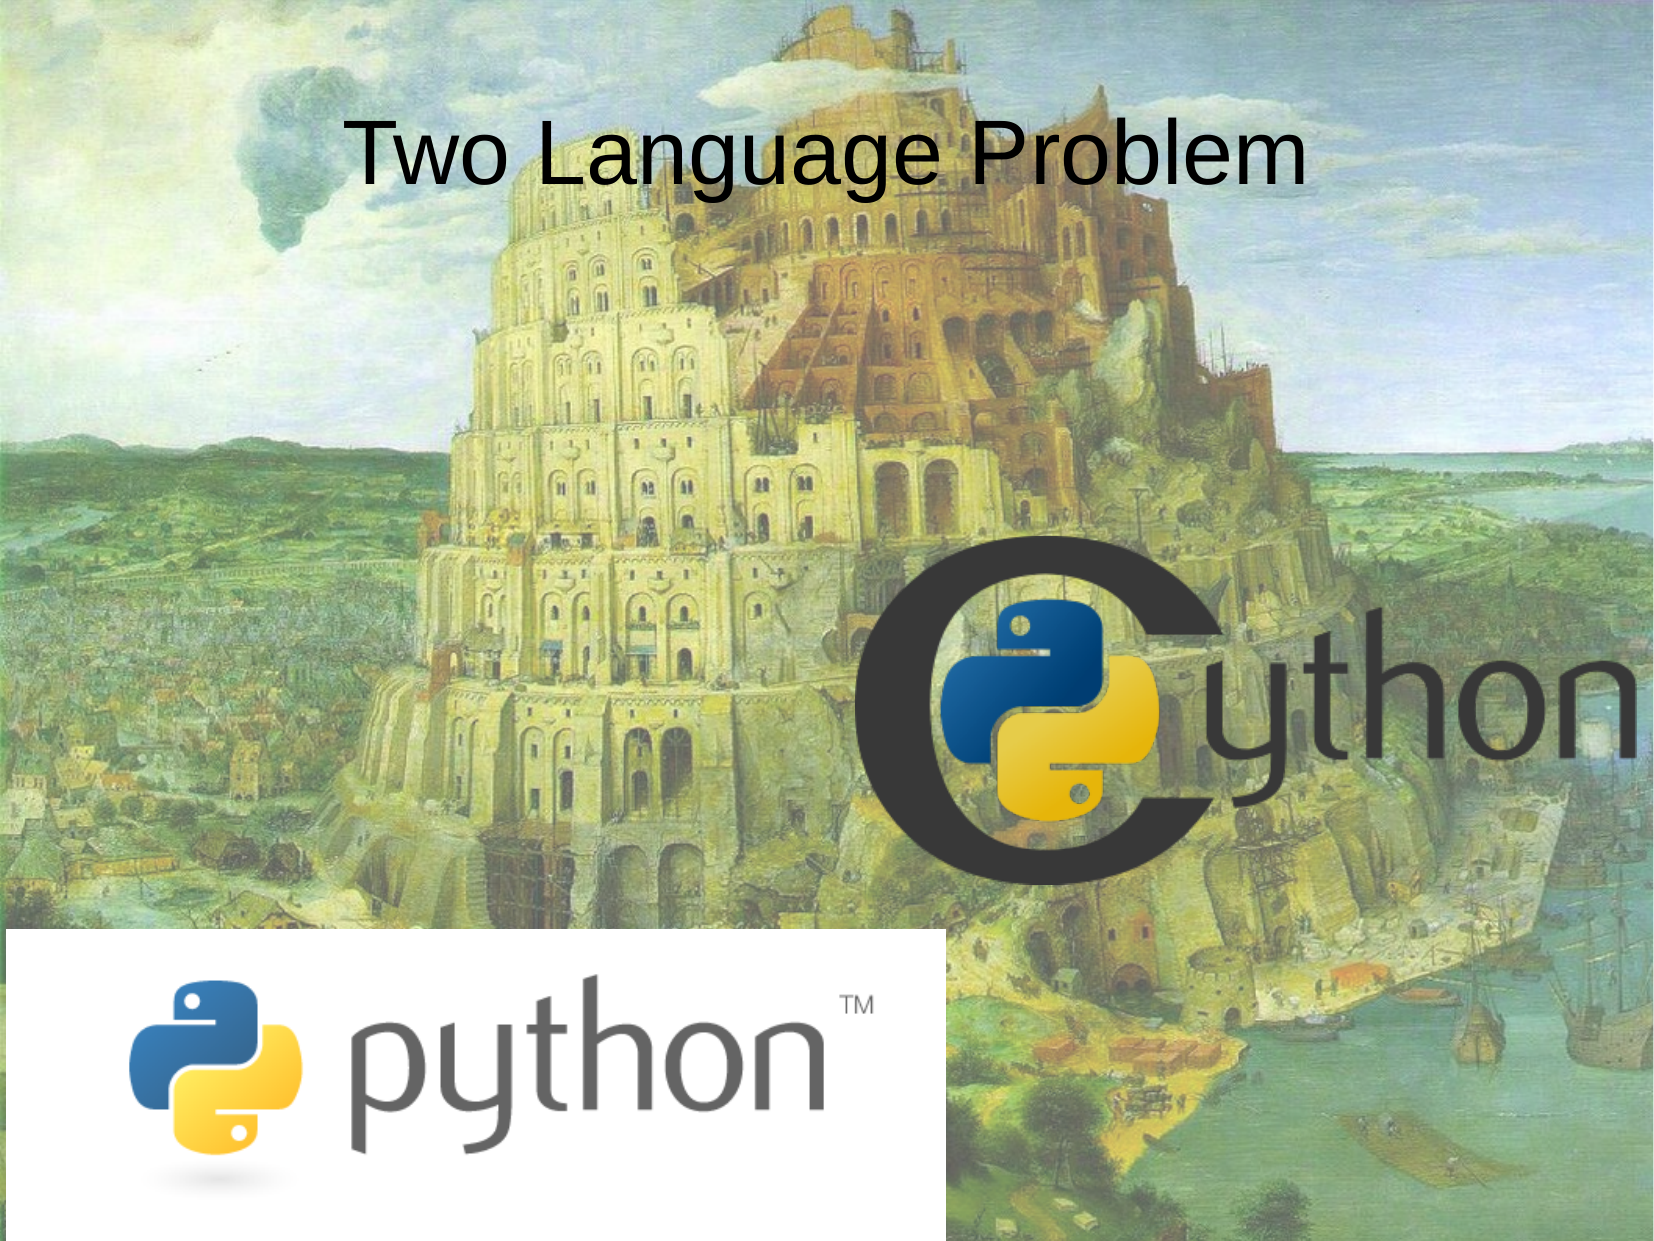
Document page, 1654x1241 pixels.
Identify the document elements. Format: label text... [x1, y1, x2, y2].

title Two Language Problem [82, 49, 1571, 257]
picture [0, 0, 1654, 1241]
